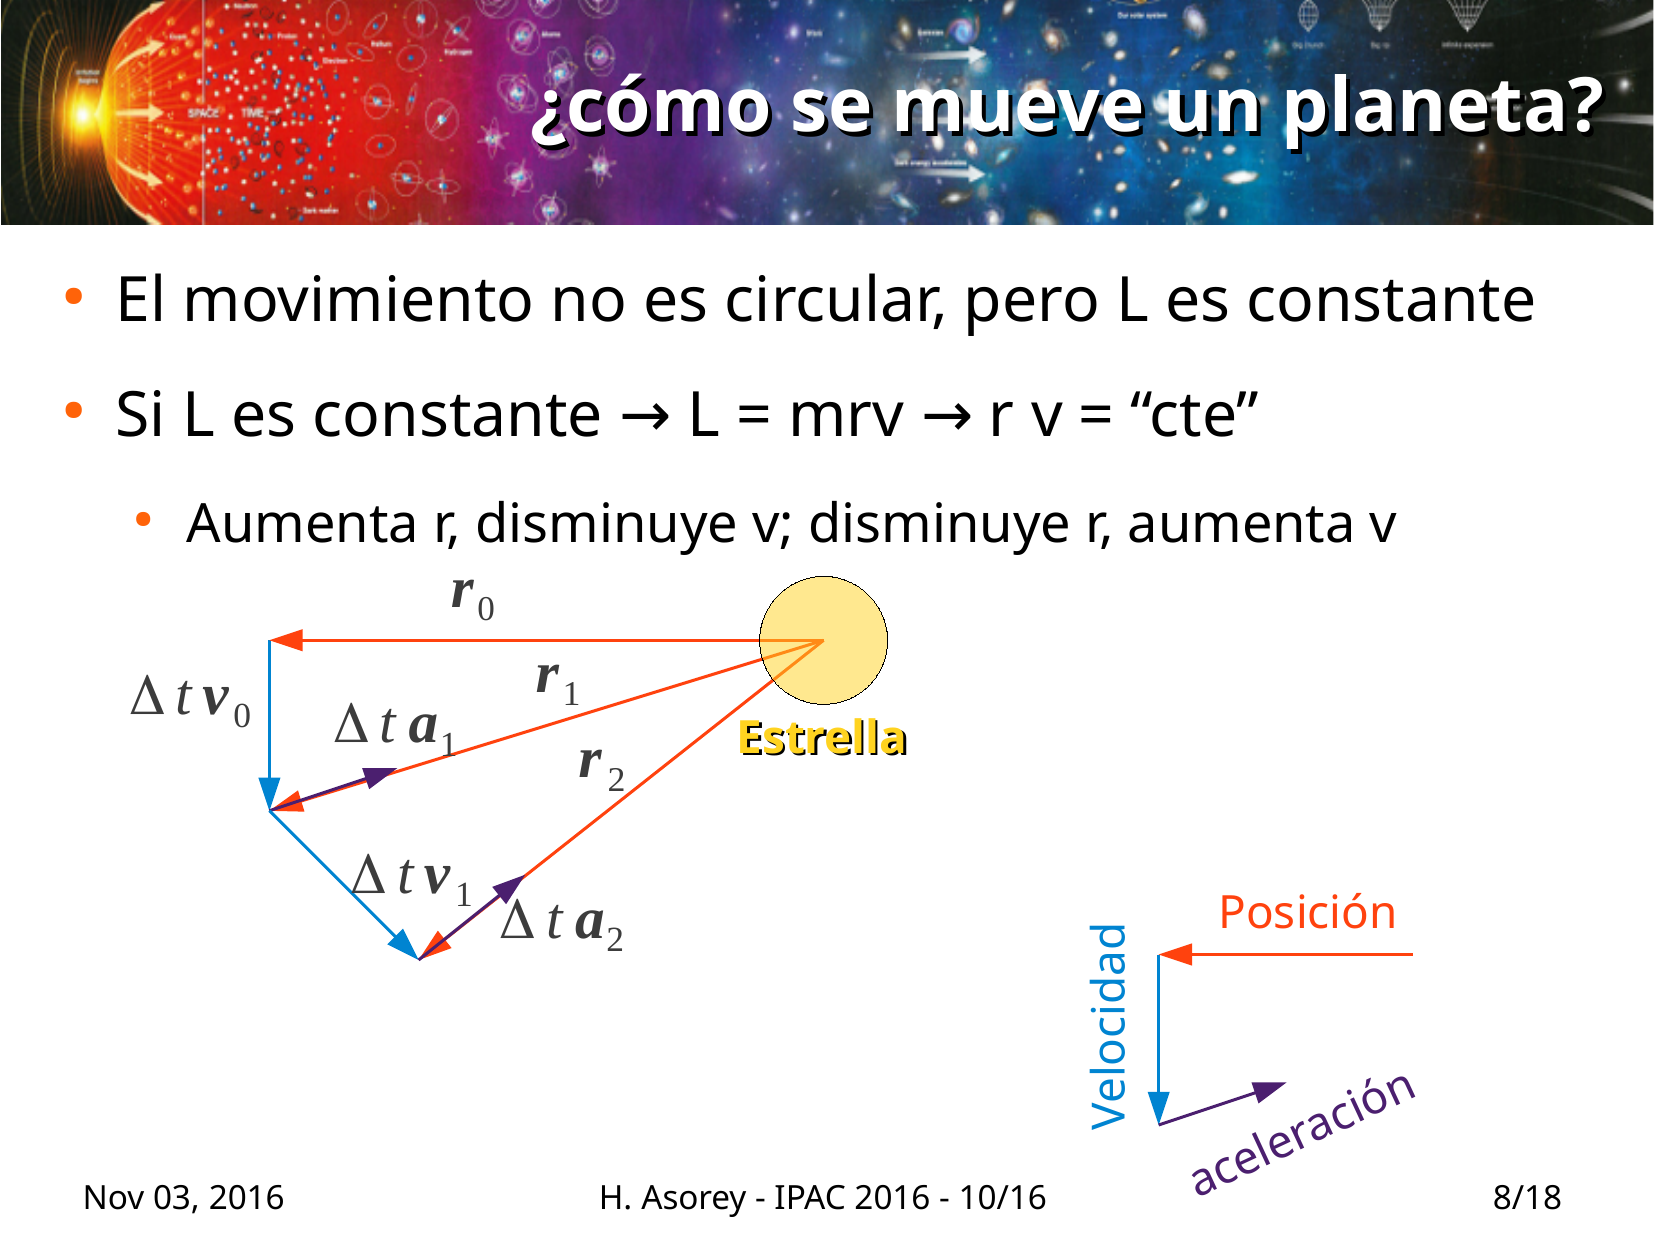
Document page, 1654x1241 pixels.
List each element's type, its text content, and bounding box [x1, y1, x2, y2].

list El movimiento no es circular, pero L es constante Si L es constante → L = mrv → r v = “cte” Aumenta r, disminuye v; disminuye r, aumenta v [45, 255, 1606, 1156]
chart [341, 840, 481, 915]
chart [439, 555, 505, 629]
chart [567, 725, 634, 799]
chart [324, 690, 466, 765]
title ¿cómo se mueve un planeta? [45, 15, 1606, 191]
text_box Posición [1203, 871, 1419, 940]
text_box aceleración [1159, 1029, 1456, 1216]
text_box [759, 576, 888, 705]
text_box Estrella [722, 696, 948, 766]
chart [490, 885, 634, 961]
chart [120, 661, 260, 736]
text_box Velocidad [1068, 894, 1137, 1145]
chart [524, 640, 590, 714]
picture [1, 0, 1654, 225]
